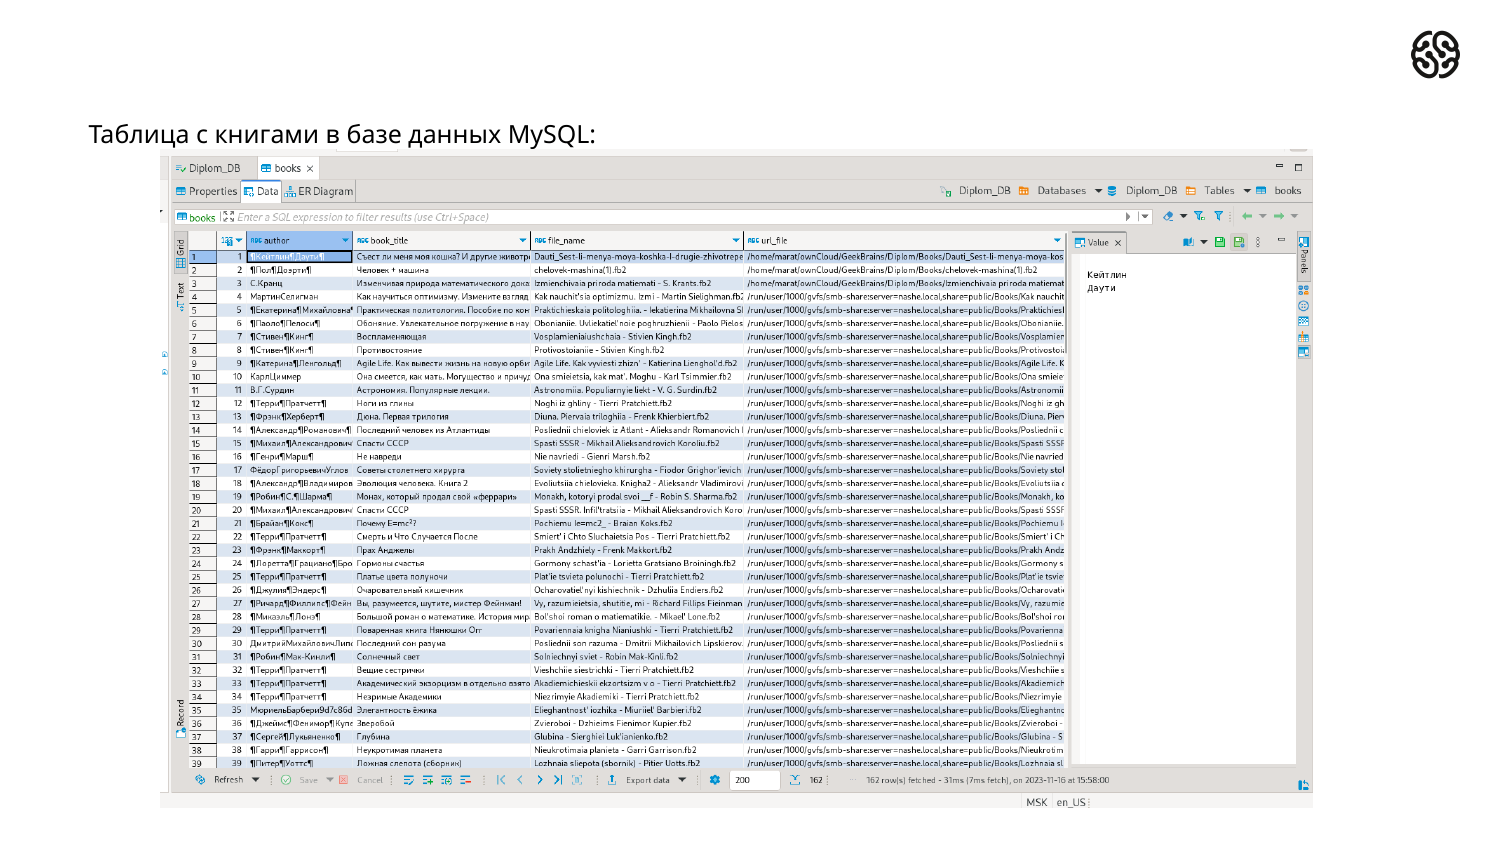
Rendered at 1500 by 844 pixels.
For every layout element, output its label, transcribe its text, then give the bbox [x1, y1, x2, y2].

picture [1411, 30, 1460, 79]
title Таблица с книгами в базе данных MySQL: [88, 118, 1412, 260]
picture [160, 149, 1313, 808]
